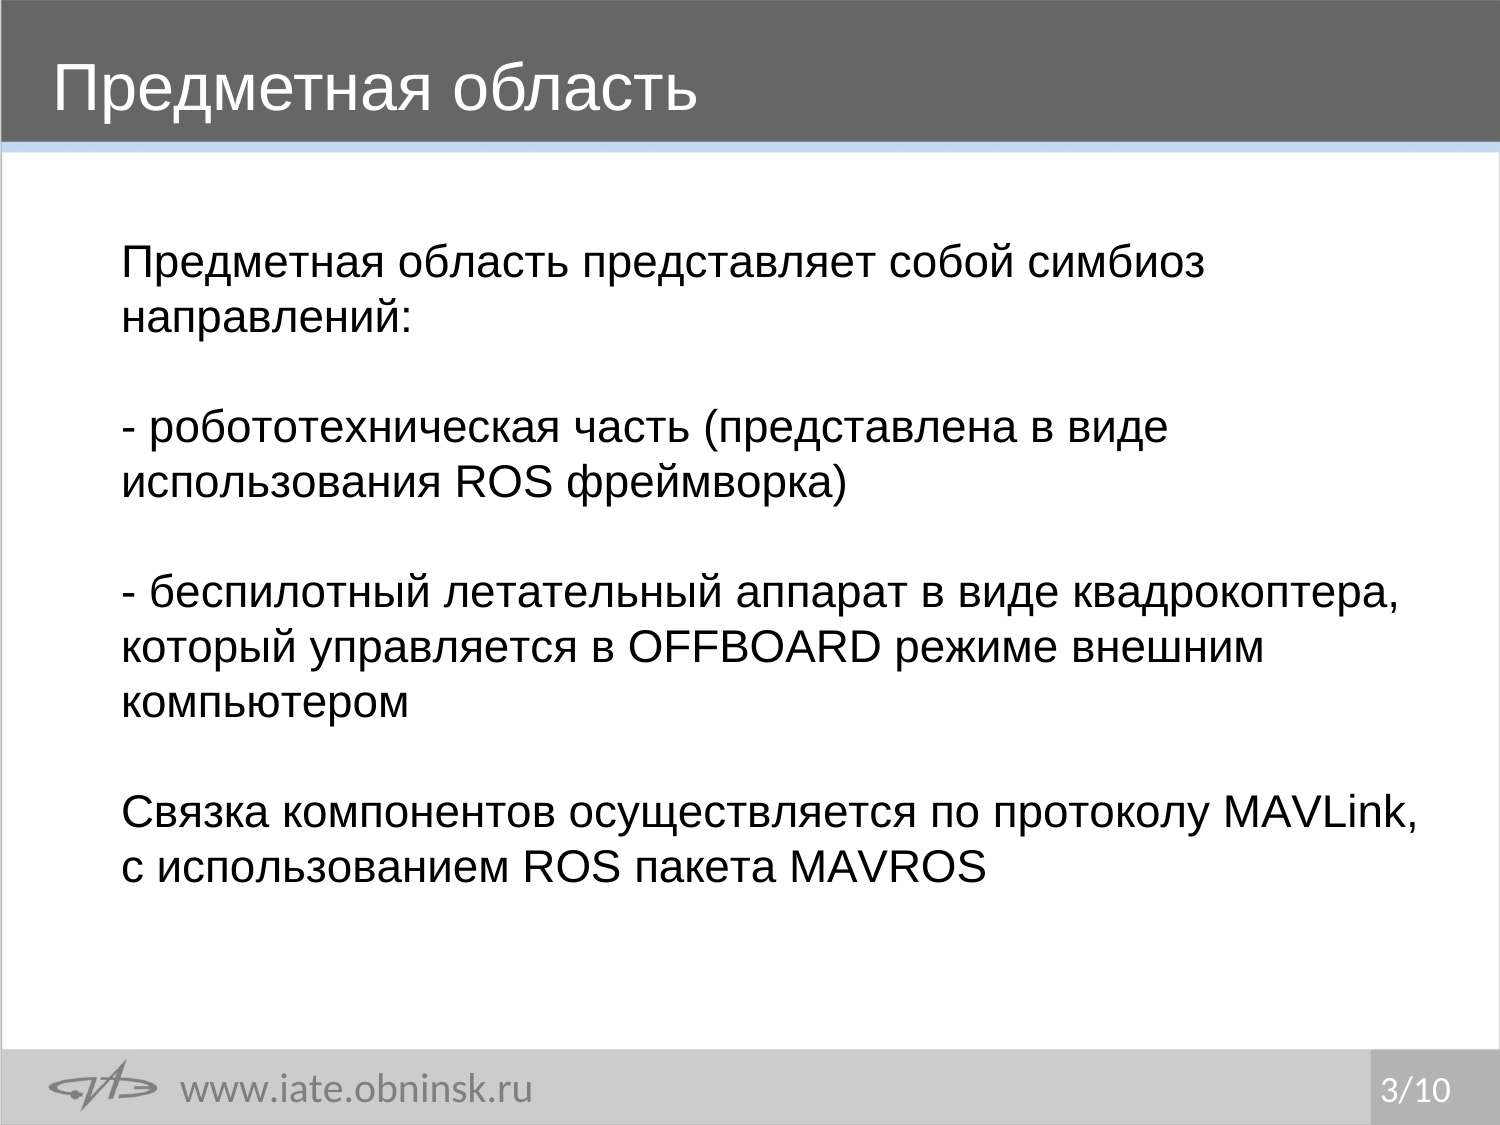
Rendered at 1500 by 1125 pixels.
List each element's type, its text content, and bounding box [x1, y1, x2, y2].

picture [0, 0, 1500, 1125]
text_box 3/10 [1116, 1057, 1467, 1118]
list [41, 243, 1454, 998]
text_box Предметная область представляет собой симбиоз направлений: - робототехническая часть (представлена в виде использования ROS фреймворка) - беспилотный летательный аппарат в виде квадрокоптера, который управляется в OFFBOARD режиме внешним компьютером Связка компонентов осуществляется по протоколу MAVLink, с использованием ROS пакета MAVROS [106, 224, 1454, 993]
title Предметная область [37, 7, 1459, 161]
